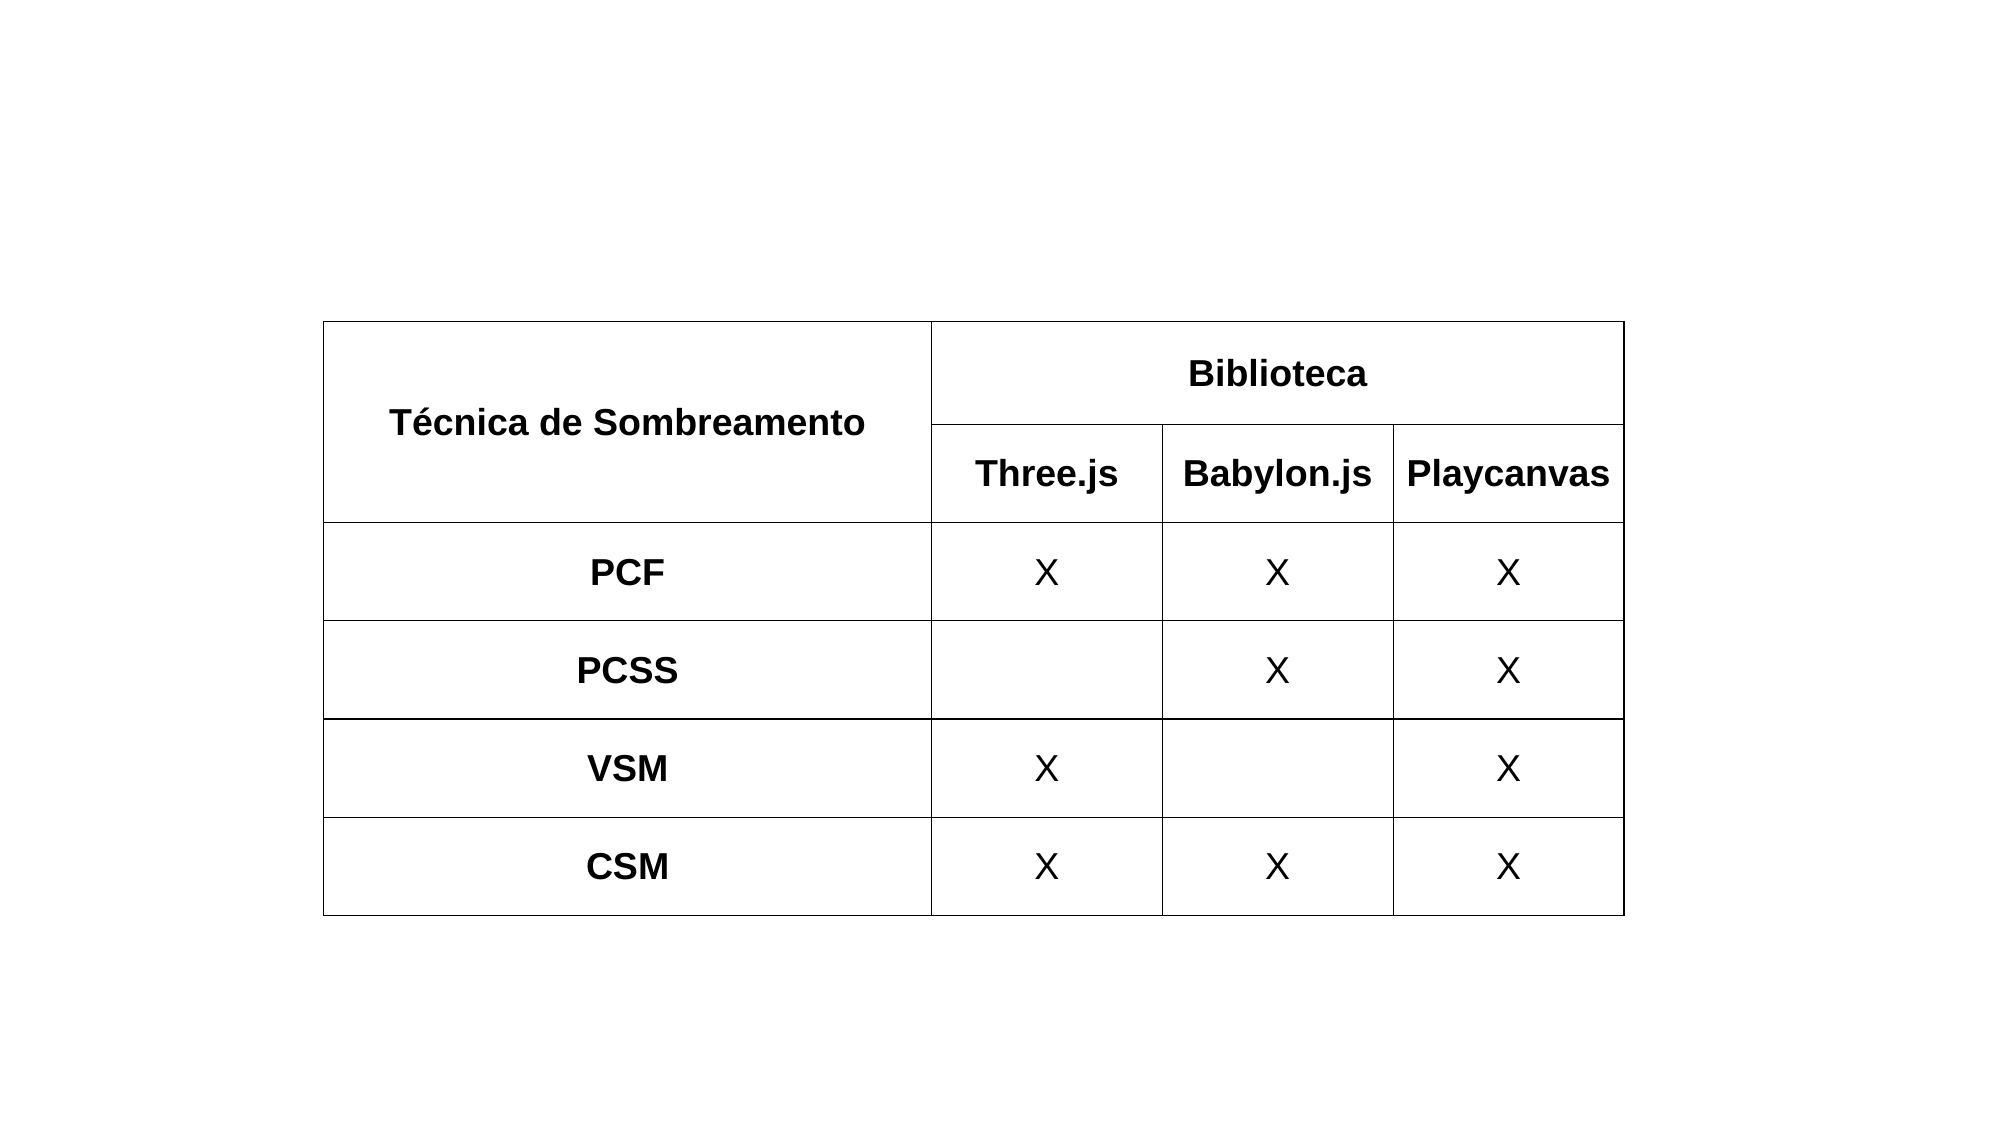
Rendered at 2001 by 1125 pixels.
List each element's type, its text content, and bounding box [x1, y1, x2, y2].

table_cell X [1394, 720, 1623, 817]
table_cell X [1394, 818, 1623, 915]
table_cell X [1394, 621, 1623, 718]
table_cell X [1163, 523, 1393, 620]
table_cell X [1163, 621, 1393, 718]
table_cell X [932, 720, 1162, 817]
table_header Técnica de Sombreamento [324, 322, 931, 522]
table_cell X [932, 523, 1162, 620]
table_header Biblioteca [932, 322, 1623, 424]
table_cell Babylon.js [1163, 425, 1393, 522]
table_cell X [1163, 818, 1393, 915]
table_cell VSM [324, 720, 931, 817]
table_cell PCSS [324, 621, 931, 718]
table_cell CSM [324, 818, 931, 915]
table_cell [932, 621, 1162, 718]
table_cell [1163, 720, 1393, 817]
table_cell X [932, 818, 1162, 915]
table_cell Three.js [932, 425, 1162, 522]
table_cell Playcanvas [1394, 425, 1623, 522]
table_cell PCF [324, 523, 931, 620]
table_cell X [1394, 523, 1623, 620]
